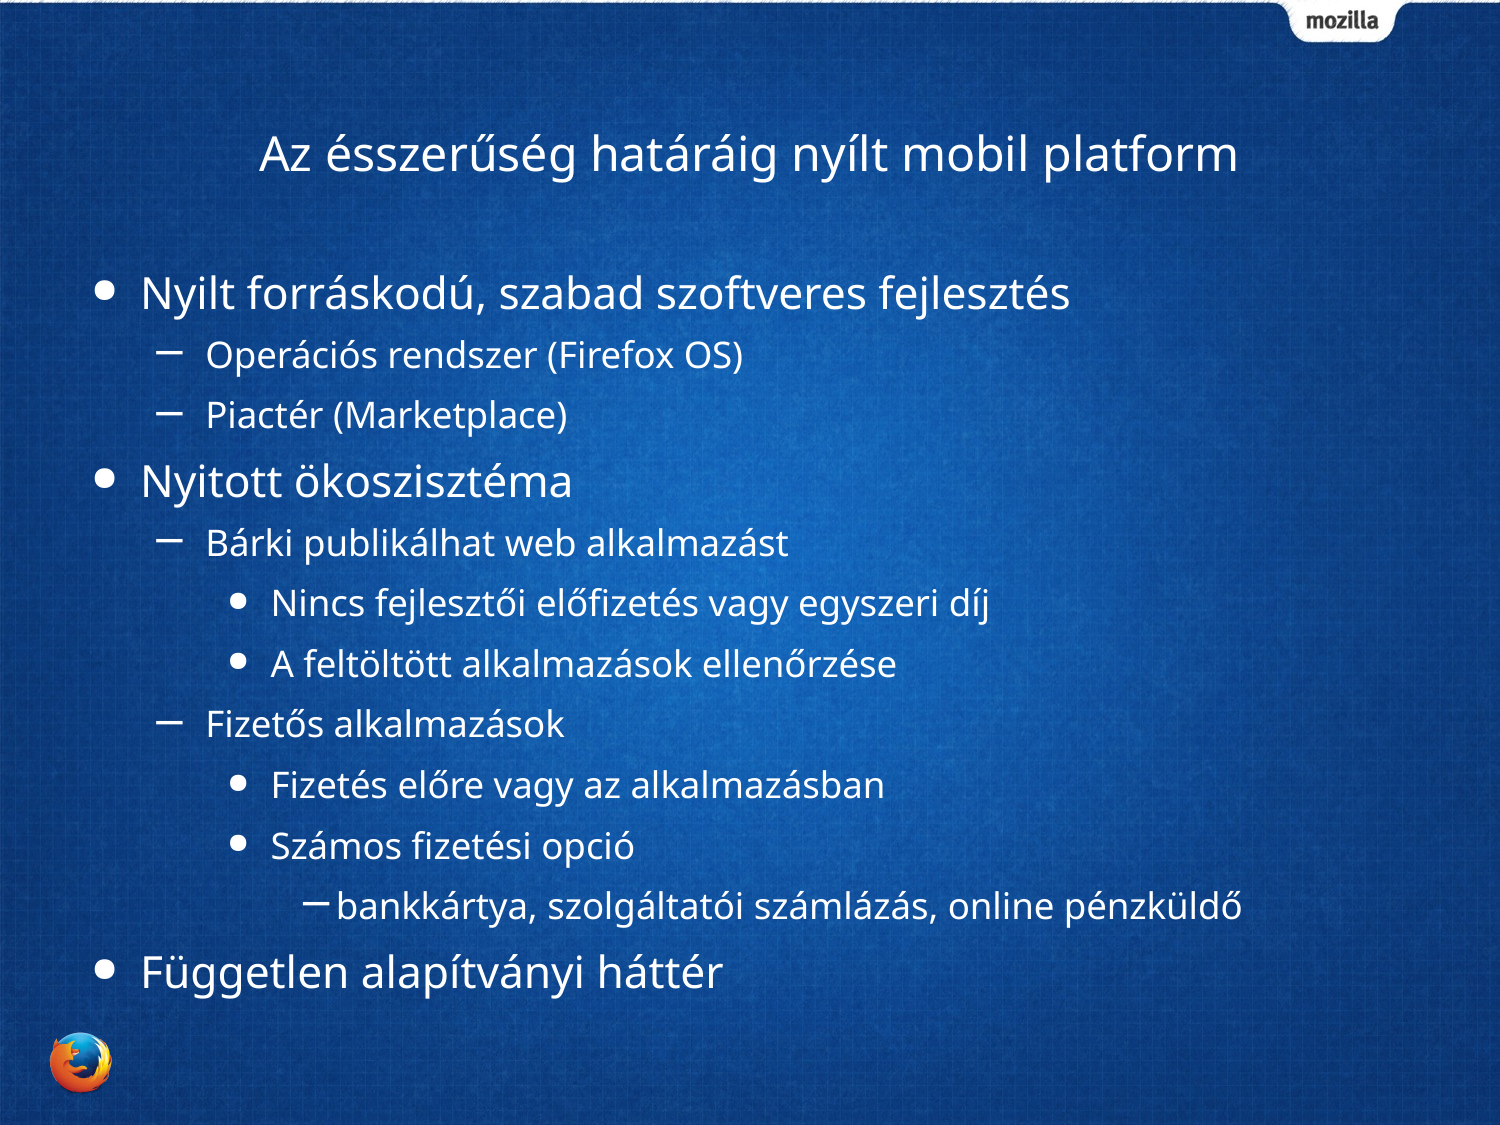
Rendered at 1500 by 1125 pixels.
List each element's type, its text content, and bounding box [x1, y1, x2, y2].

title Az ésszerűség határáig nyílt mobil platform [75, 45, 1425, 233]
picture [0, 0, 1500, 1125]
list Nyilt forráskodú, szabad szoftveres fejlesztés Operációs rendszer (Firefox OS) Piactér (Marketplace) Nyitott ökoszisztéma Bárki publikálhat web alkalmazást Nincs fejlesztői előfizetés vagy egyszeri díj A feltöltött alkalmazások ellenőrzése Fizetős alkalmazások Fizetés előre vagy az alkalmazásban Számos fizetési opció bankkártya, szolgáltatói számlázás, online pénzküldő Független alapítványi háttér [75, 262, 1425, 1005]
